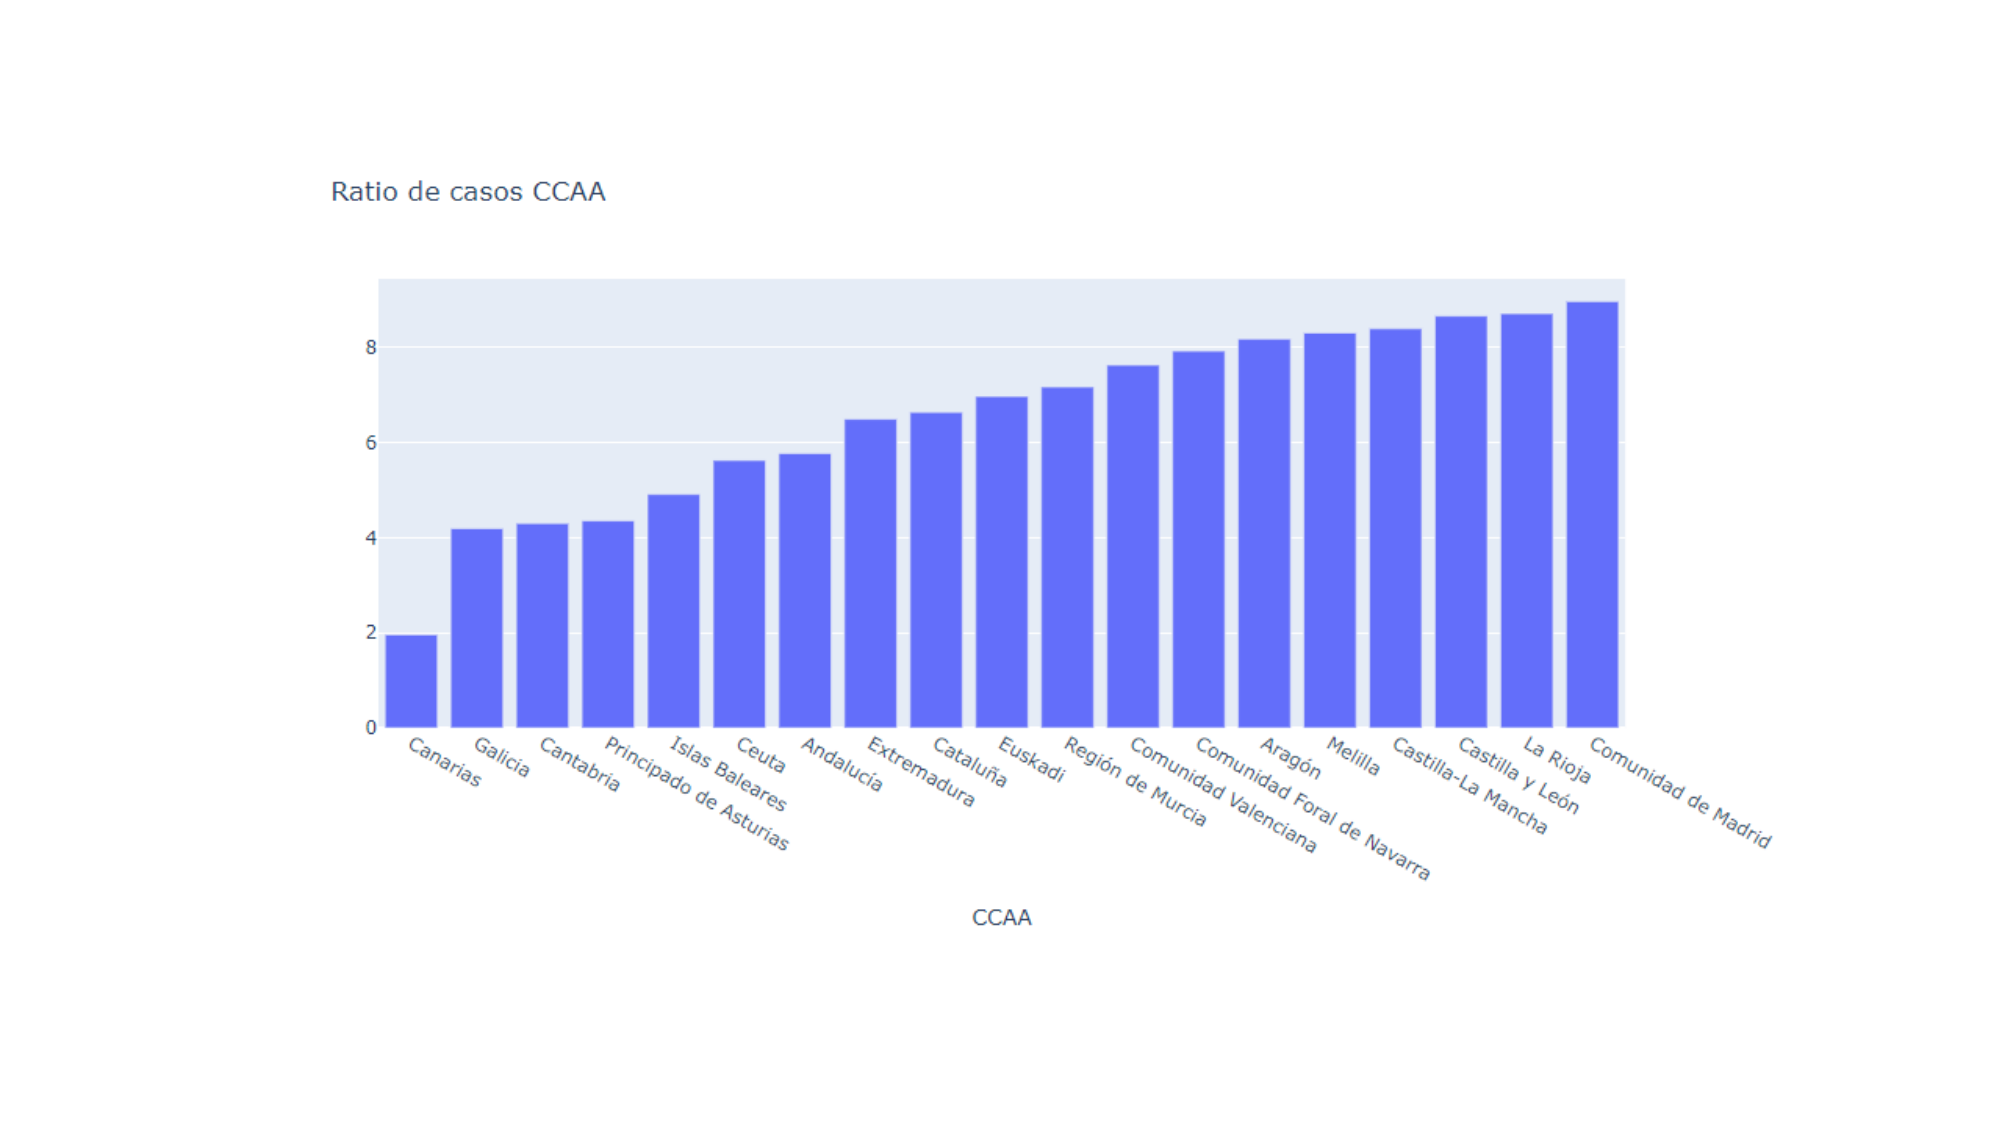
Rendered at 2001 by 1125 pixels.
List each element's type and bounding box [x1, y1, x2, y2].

picture [324, 165, 1788, 941]
